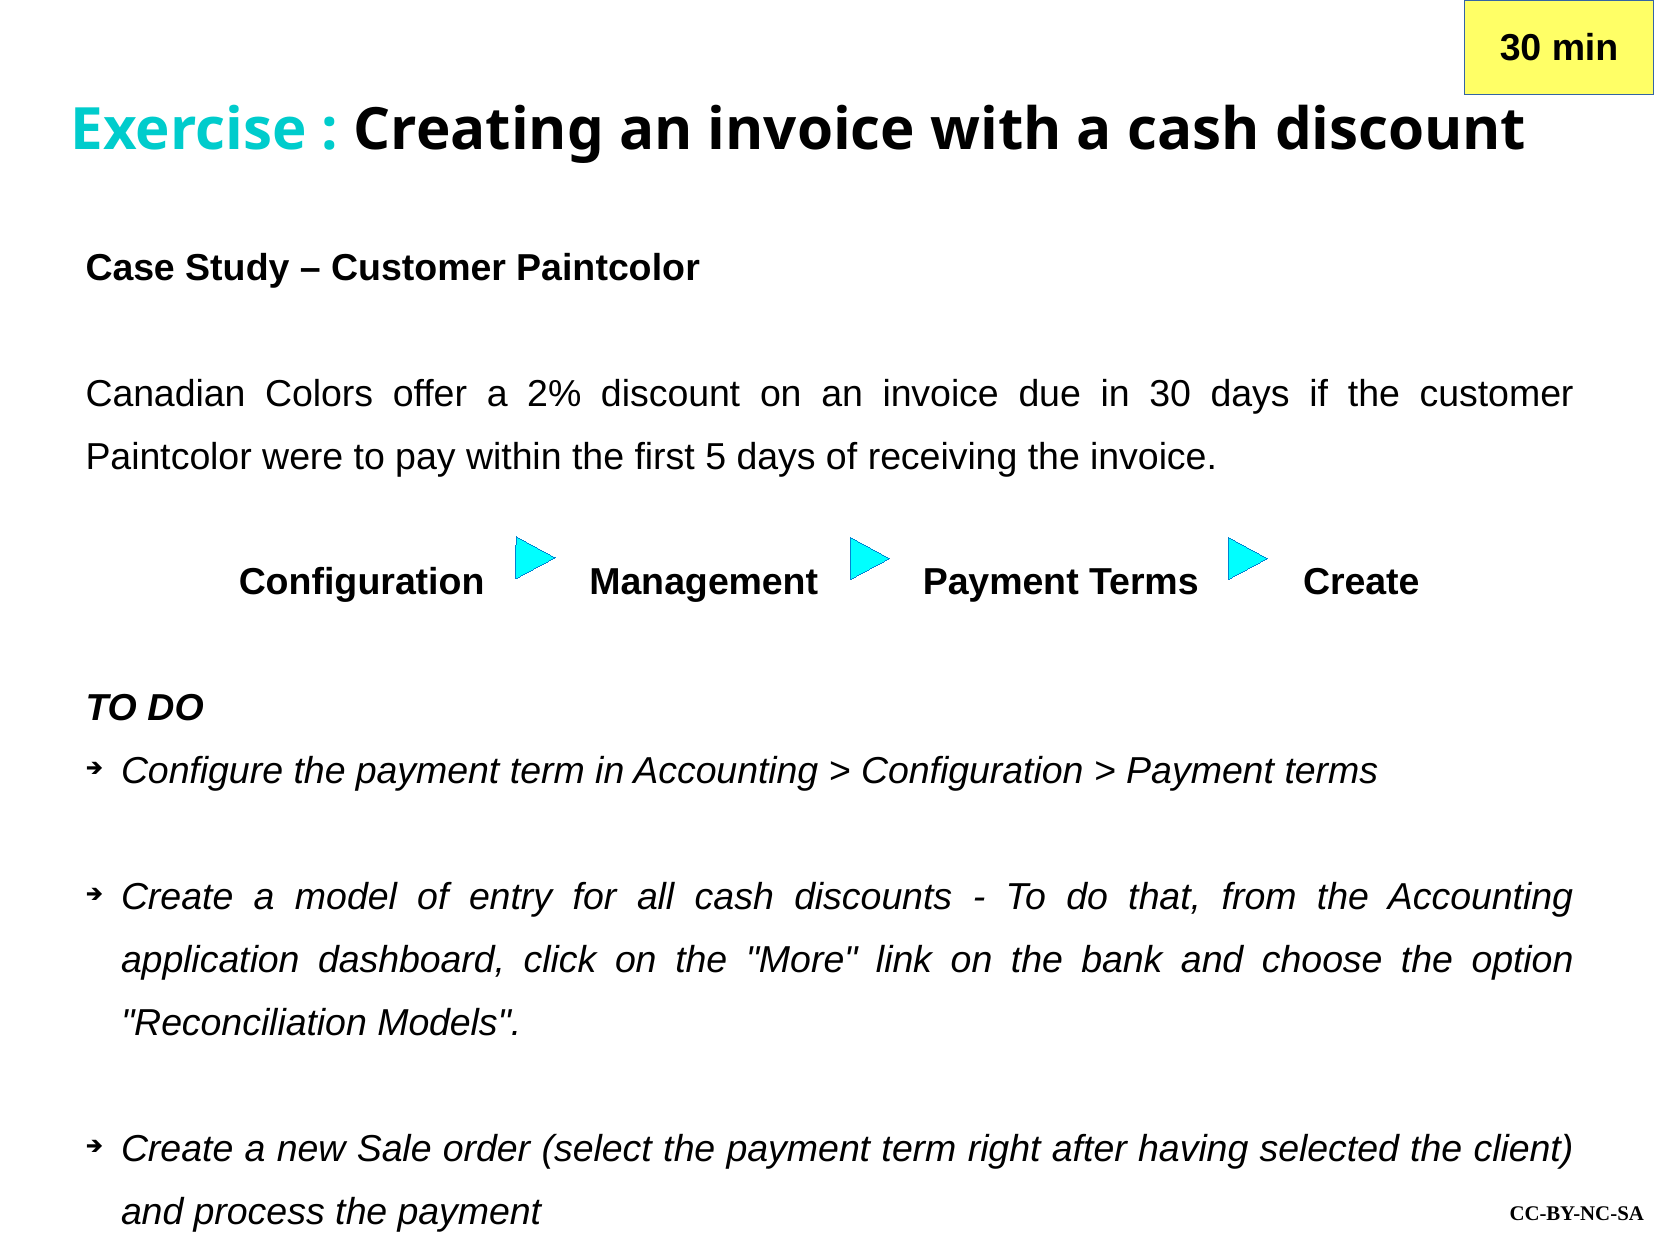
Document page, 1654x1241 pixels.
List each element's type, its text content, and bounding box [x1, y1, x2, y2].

text_box 30 min [1464, 0, 1654, 95]
text_box [1228, 537, 1268, 580]
text_box [850, 537, 890, 580]
text_box [515, 536, 556, 579]
title Exercise : Creating an invoice with a cash discount [70, 23, 1560, 217]
text_box Case Study – Customer Paintcolor Canadian Colors offer a 2% discount on an invoice due in 30 days if the customer Paintcolor were to pay within the first 5 days of receiving the invoice. Configuration Management Payment Terms Create TO DO Configure the payment term in Accounting > Configuration > Payment terms Create a model of entry for all cash discounts - To do that, from the Accounting application dashboard, click on the "More" link on the bank and choose the option "Reconciliation Models". Create a new Sale order (select the payment term right after having selected the client) and process the payment [70, 217, 1589, 1241]
